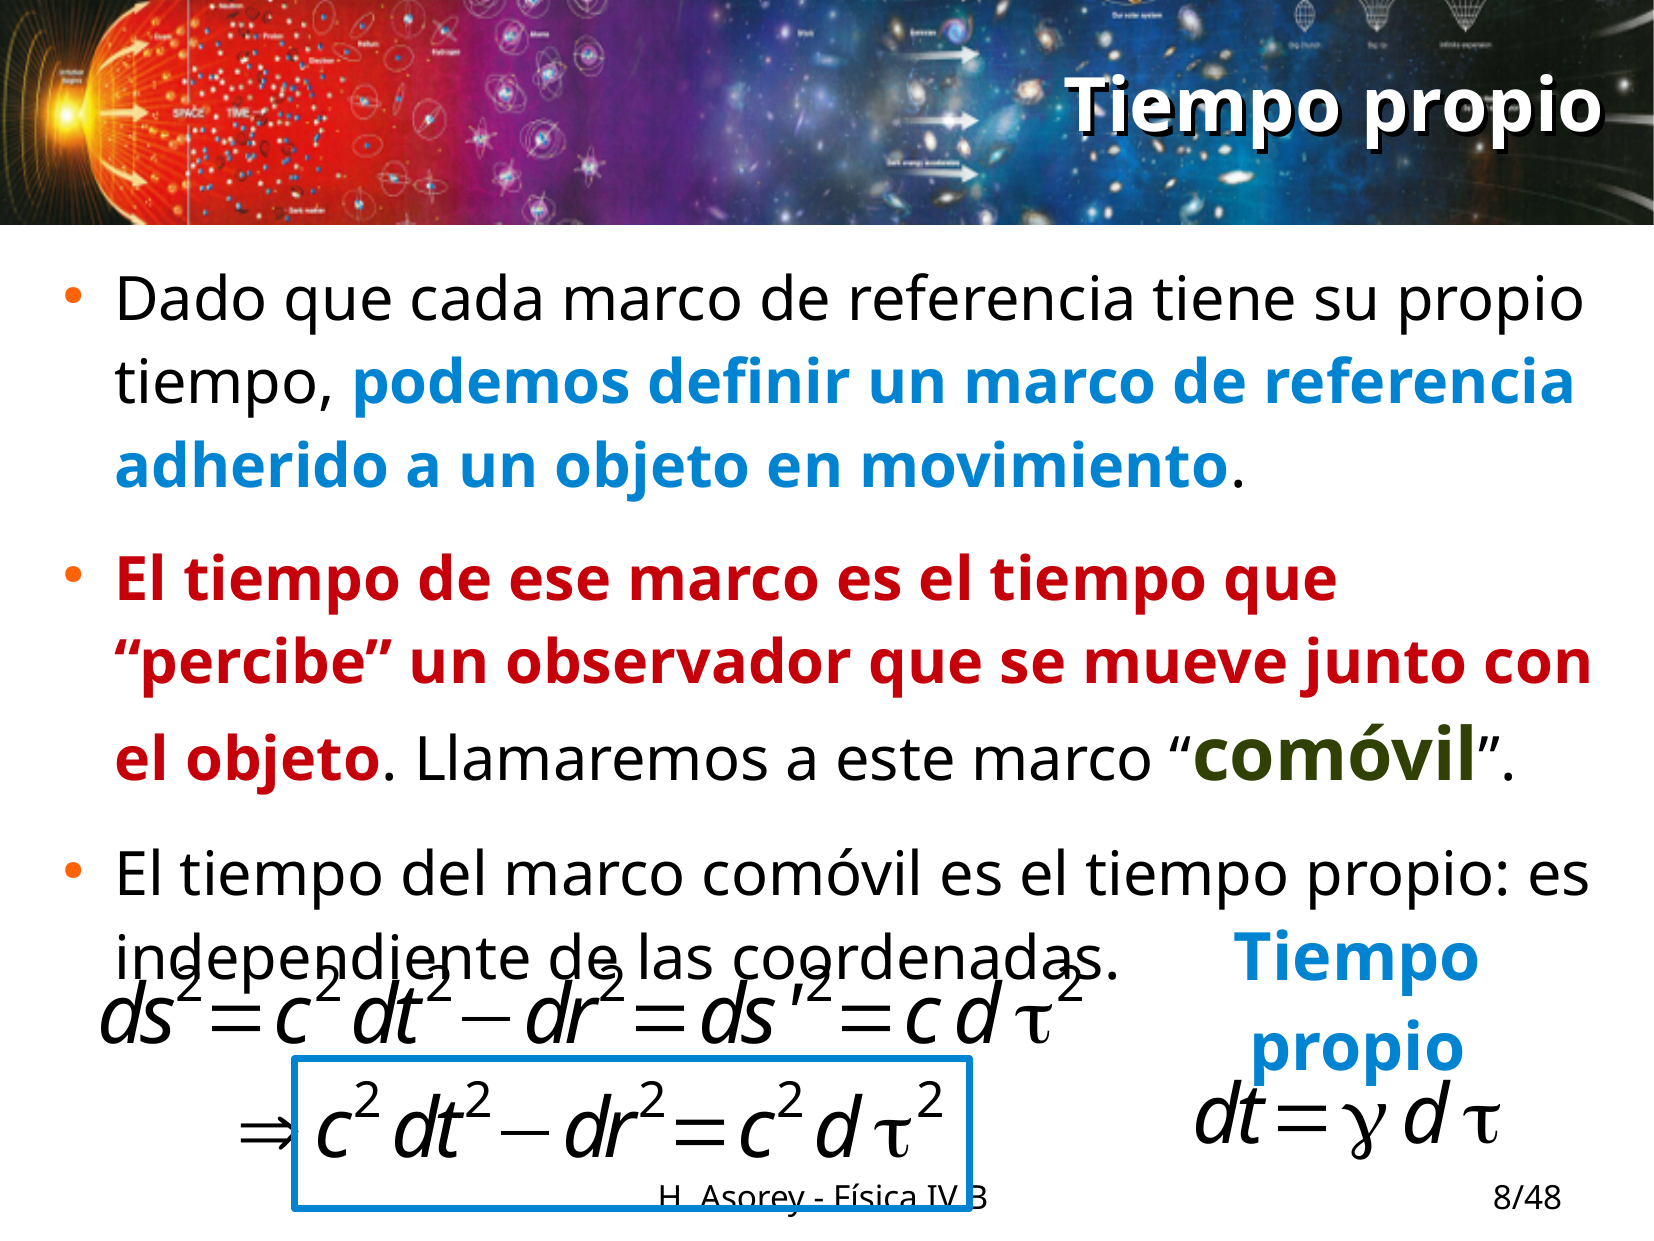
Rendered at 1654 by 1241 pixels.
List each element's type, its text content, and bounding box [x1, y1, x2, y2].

chart [1185, 1062, 1511, 1164]
text_box Tiempo propio [1140, 934, 1576, 1065]
title Tiempo propio [45, 15, 1606, 191]
chart [298, 1062, 966, 1179]
chart [90, 953, 1090, 1179]
picture [0, 0, 1654, 225]
list Dado que cada marco de referencia tiene su propio tiempo, podemos definir un marco de referencia adherido a un objeto en movimiento. El tiempo de ese marco es el tiempo que “percibe” un observador que se mueve junto con el objeto. Llamaremos a este marco “comóvil”. El tiempo del marco comóvil es el tiempo propio: es independiente de las coordenadas. [45, 255, 1606, 1156]
